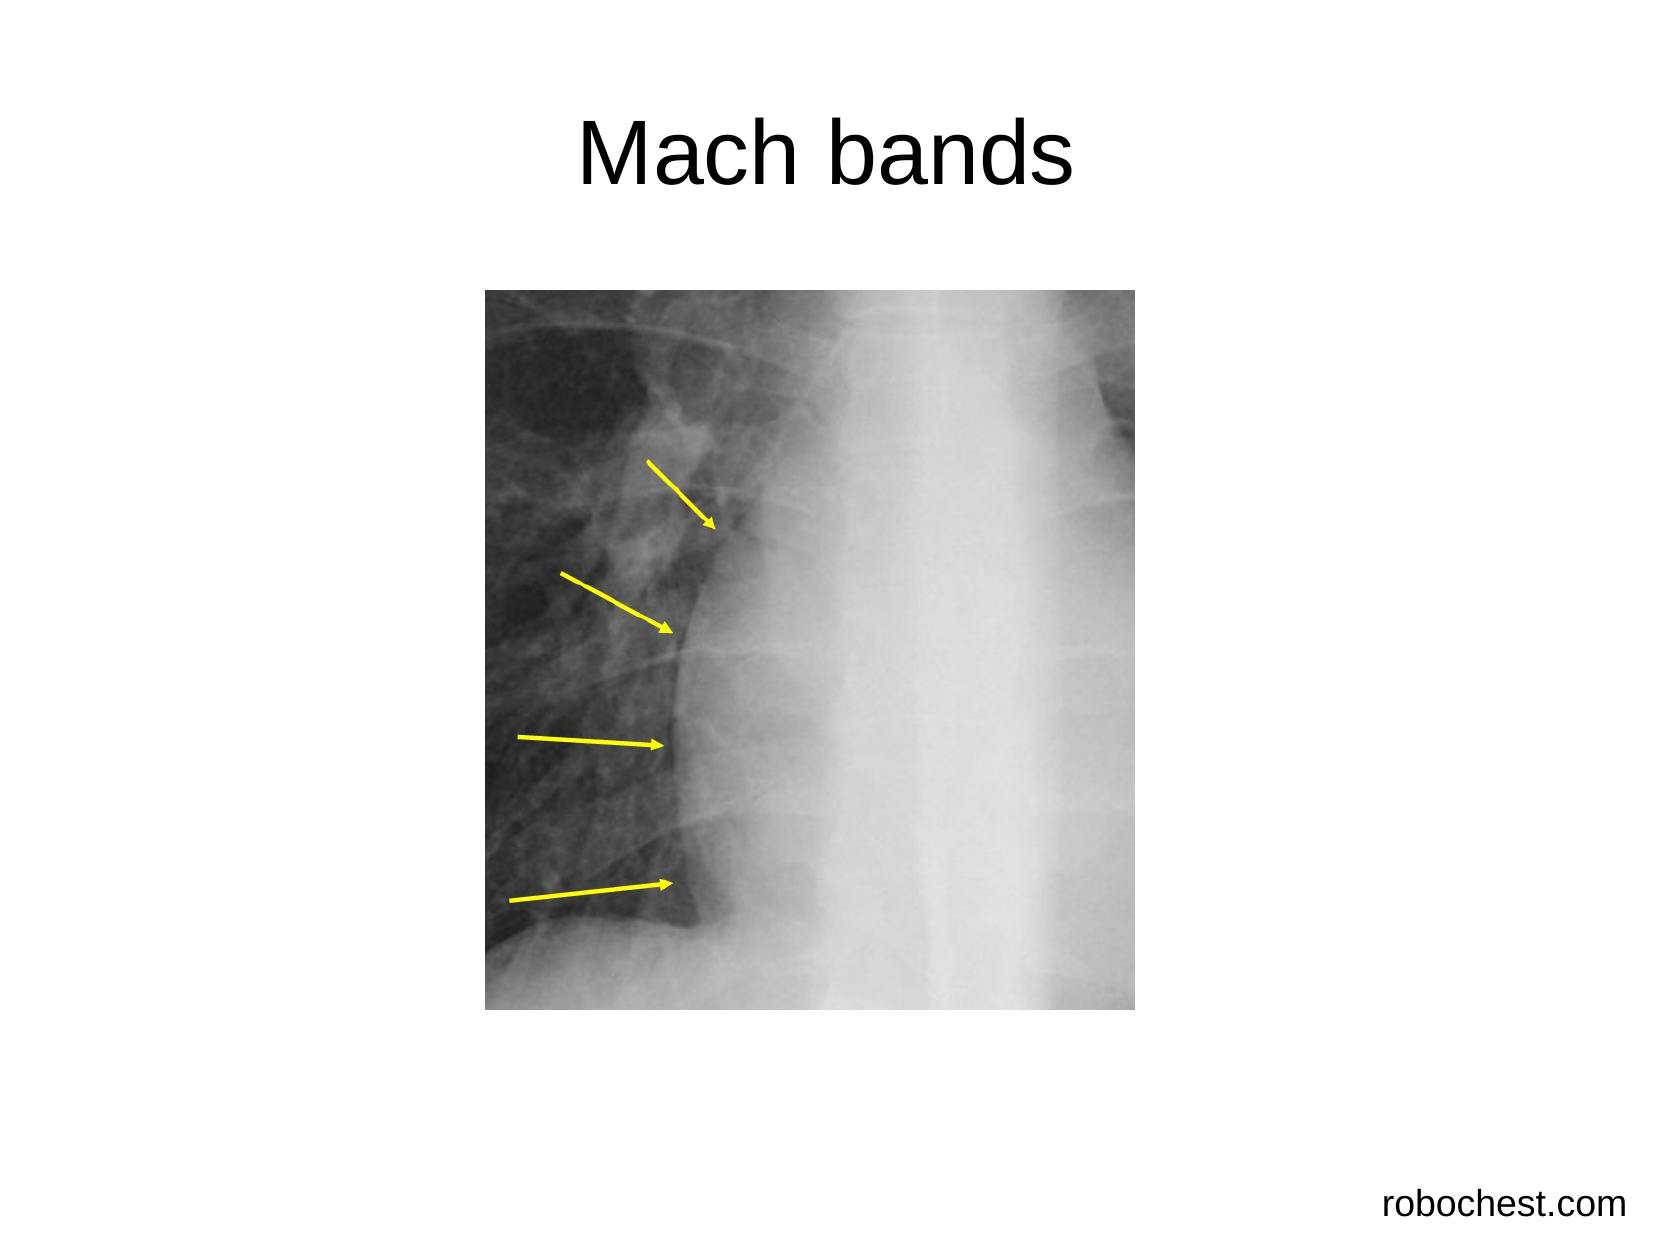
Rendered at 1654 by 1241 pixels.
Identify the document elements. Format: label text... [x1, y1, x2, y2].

title Mach bands [82, 49, 1571, 257]
picture [485, 290, 1135, 1010]
text_box robochest.com [1367, 1175, 1643, 1233]
